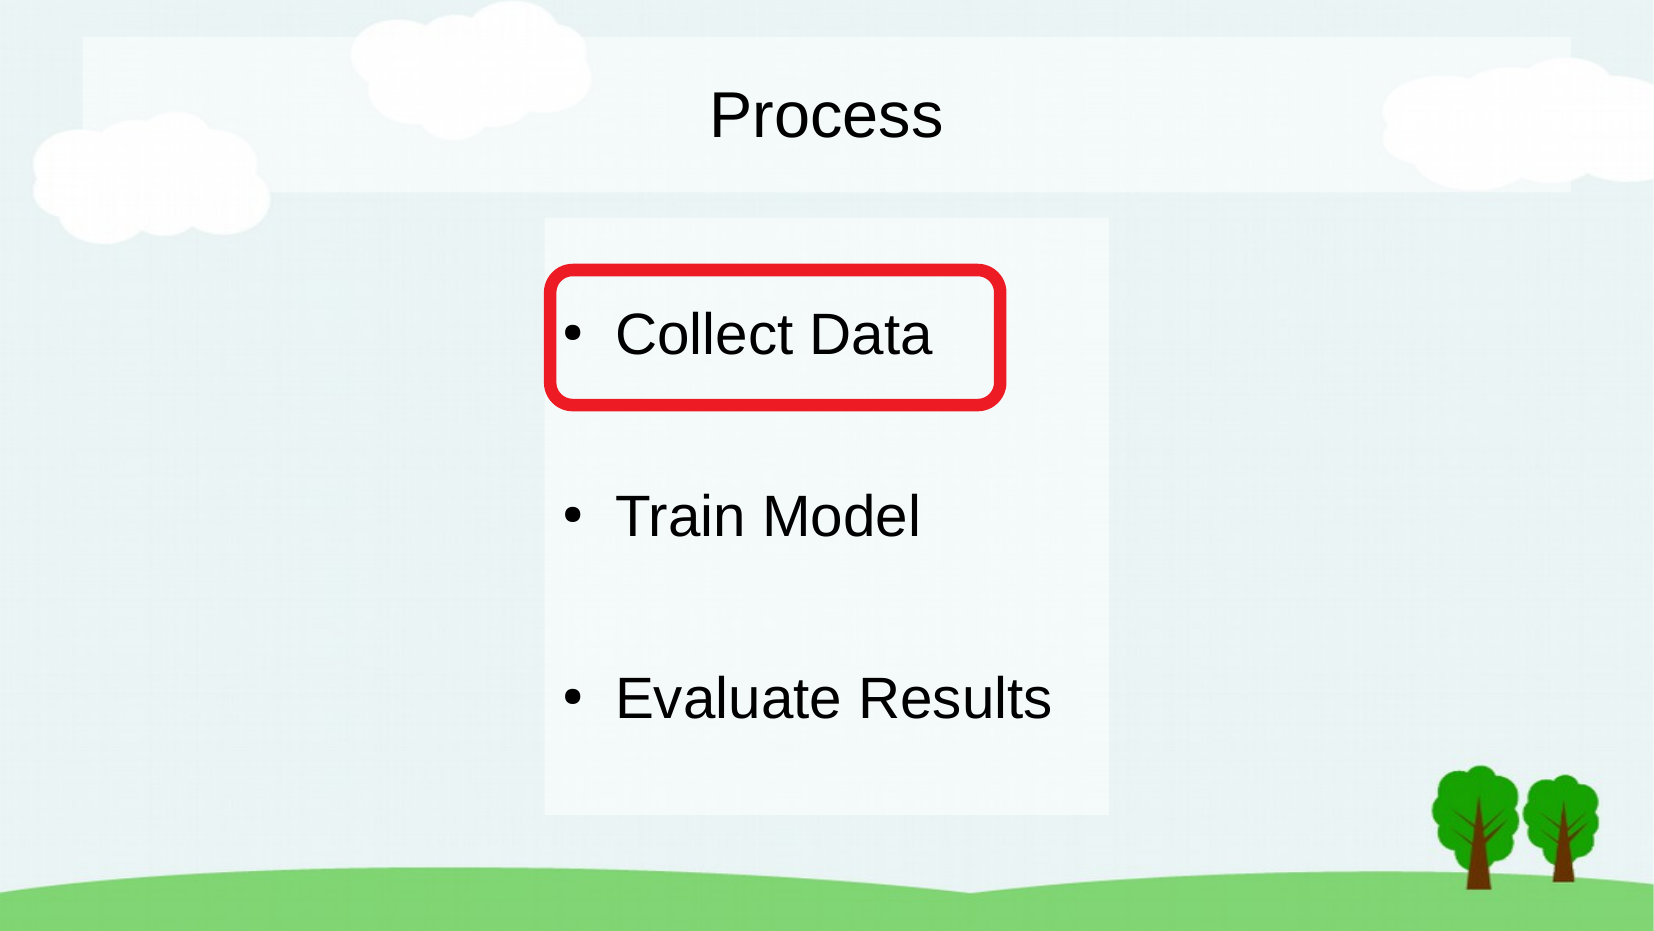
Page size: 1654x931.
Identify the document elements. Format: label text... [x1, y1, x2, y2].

title Process [82, 37, 1571, 193]
list Collect Data Train Model Evaluate Results [557, 277, 993, 398]
picture [0, 0, 1654, 931]
list Collect Data Train Model Evaluate Results [544, 217, 1109, 815]
